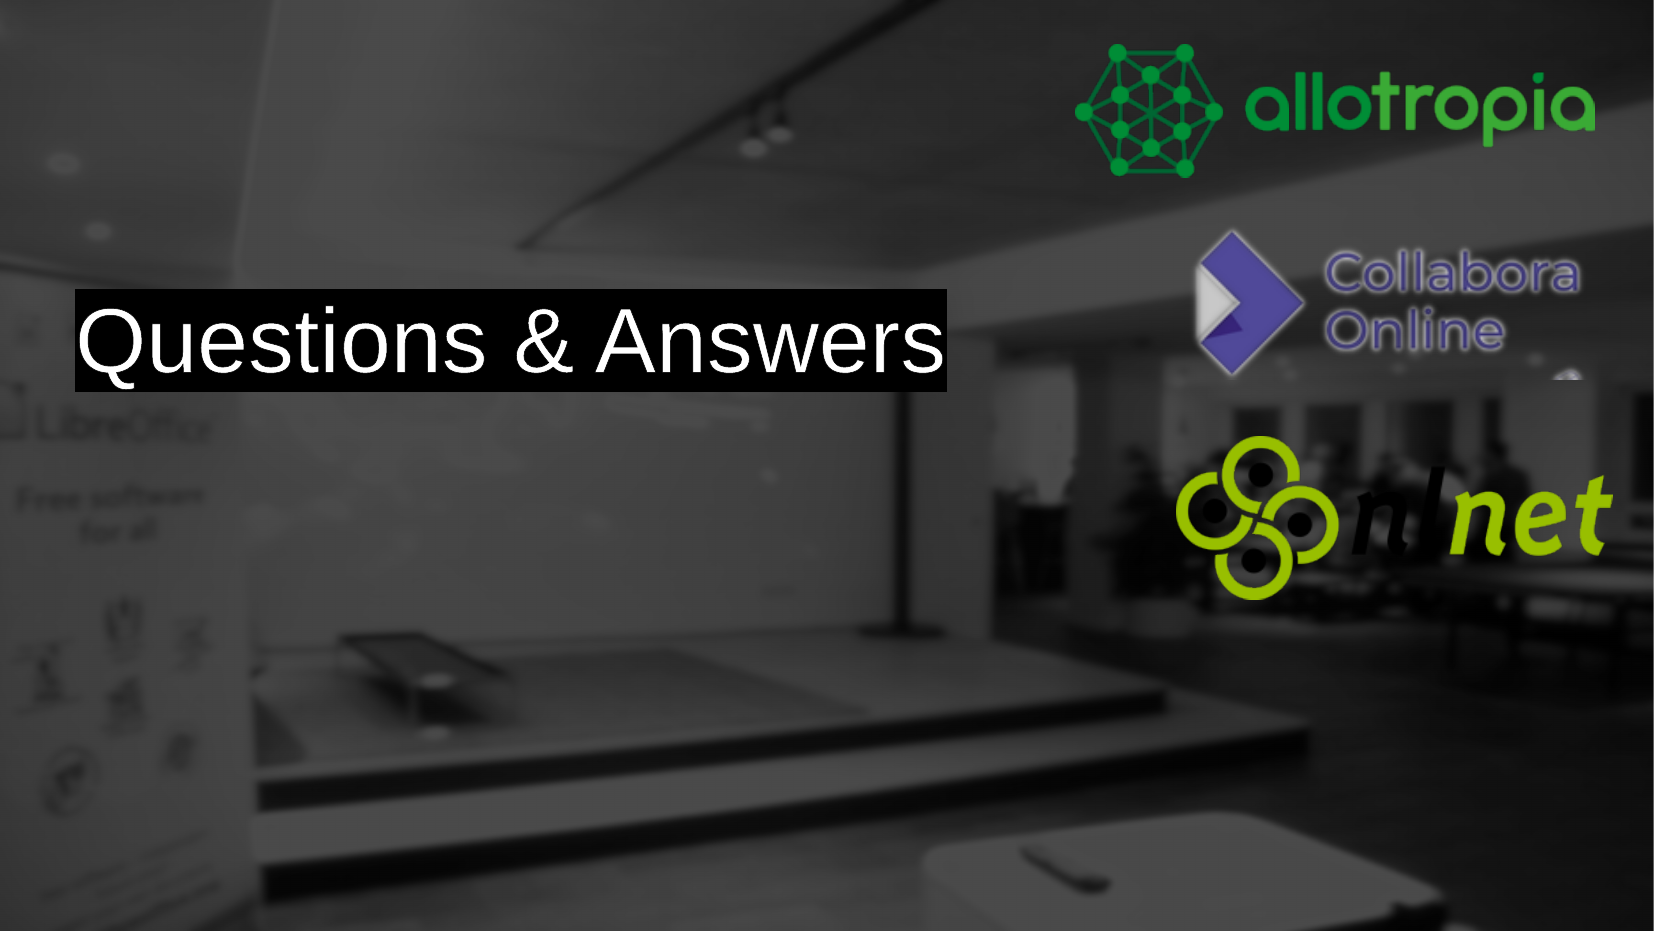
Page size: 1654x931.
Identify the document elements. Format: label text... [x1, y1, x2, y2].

title Questions & Answers [75, 262, 1564, 419]
picture [0, 0, 1654, 931]
